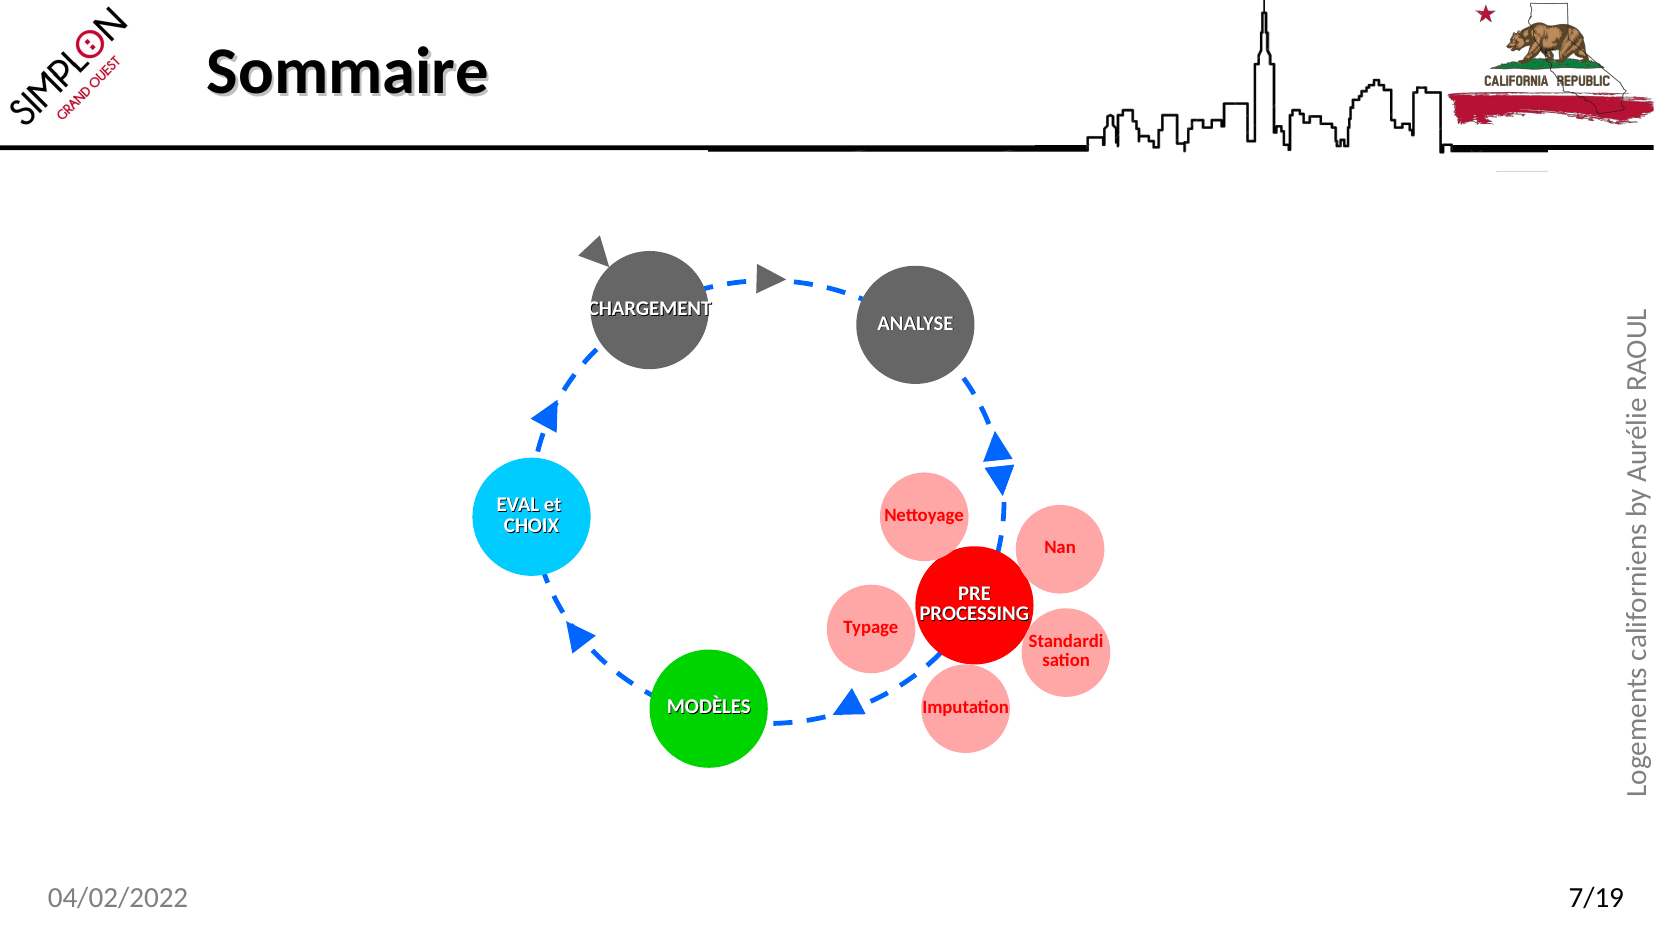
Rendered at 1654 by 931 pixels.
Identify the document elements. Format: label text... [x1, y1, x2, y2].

picture [2, 2, 147, 145]
text_box Typage [826, 584, 916, 674]
text_box CHARGEMENT [590, 250, 709, 370]
text_box Nettoyage [879, 472, 969, 562]
title Sommaire [206, 24, 1447, 129]
text_box EVAL et CHOIX [472, 457, 591, 576]
text_box [578, 235, 610, 268]
text_box Nan [1015, 504, 1105, 594]
text_box [530, 263, 1015, 724]
text_box ANALYSE [856, 265, 975, 384]
text_box Standardi sation [1021, 608, 1111, 697]
picture [708, 0, 1654, 172]
text_box Imputation [921, 664, 1010, 754]
text_box PRE PROCESSING [915, 546, 1034, 665]
text_box MODÈLES [649, 649, 768, 768]
